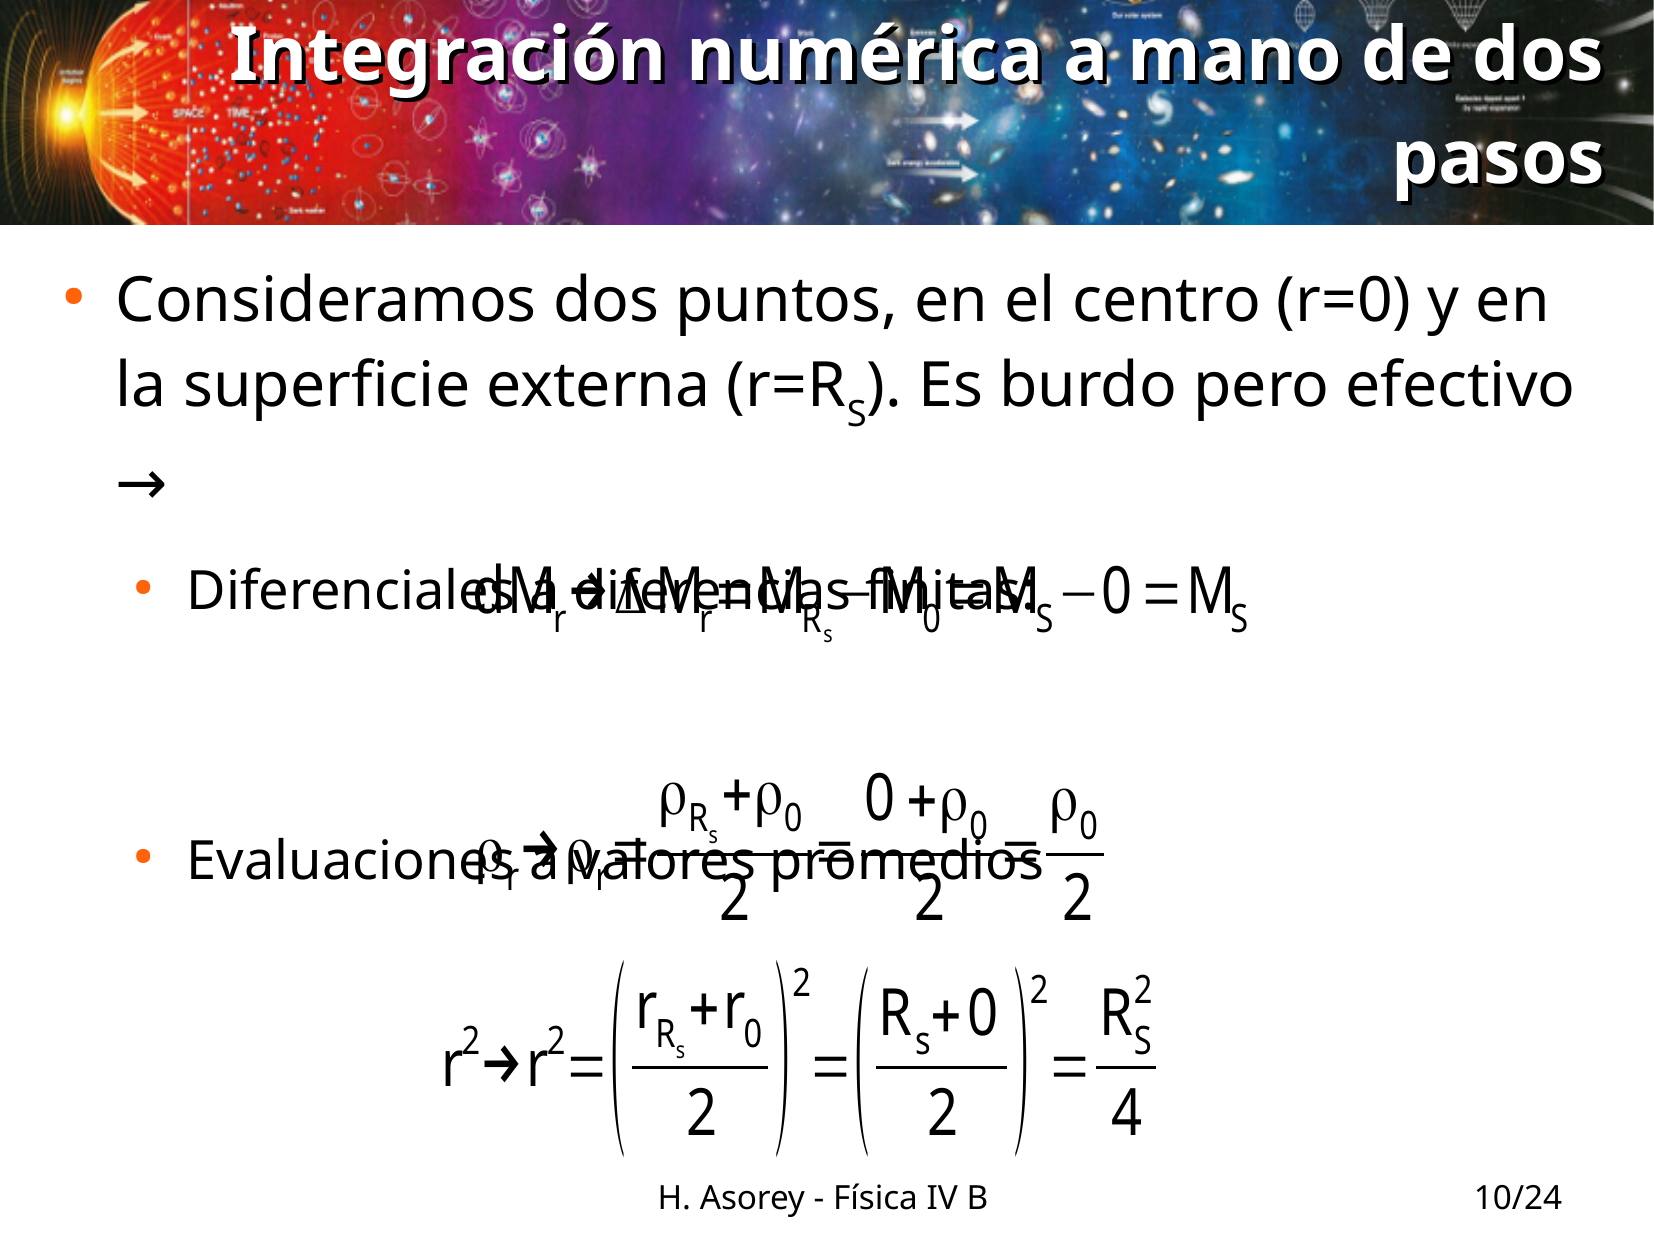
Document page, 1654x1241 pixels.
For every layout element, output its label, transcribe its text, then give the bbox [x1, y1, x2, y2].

chart [469, 758, 1114, 938]
title Integración numérica a mano de dos pasos [45, 15, 1606, 191]
list Consideramos dos puntos, en el centro (r=0) y en la superficie externa (r=RS). Es burdo pero efectivo → Diferenciales a diferencias finitas: Evaluaciones a valores promedios [45, 255, 1606, 1156]
chart [435, 956, 1165, 1162]
picture [0, 0, 1654, 225]
chart [465, 551, 1257, 649]
